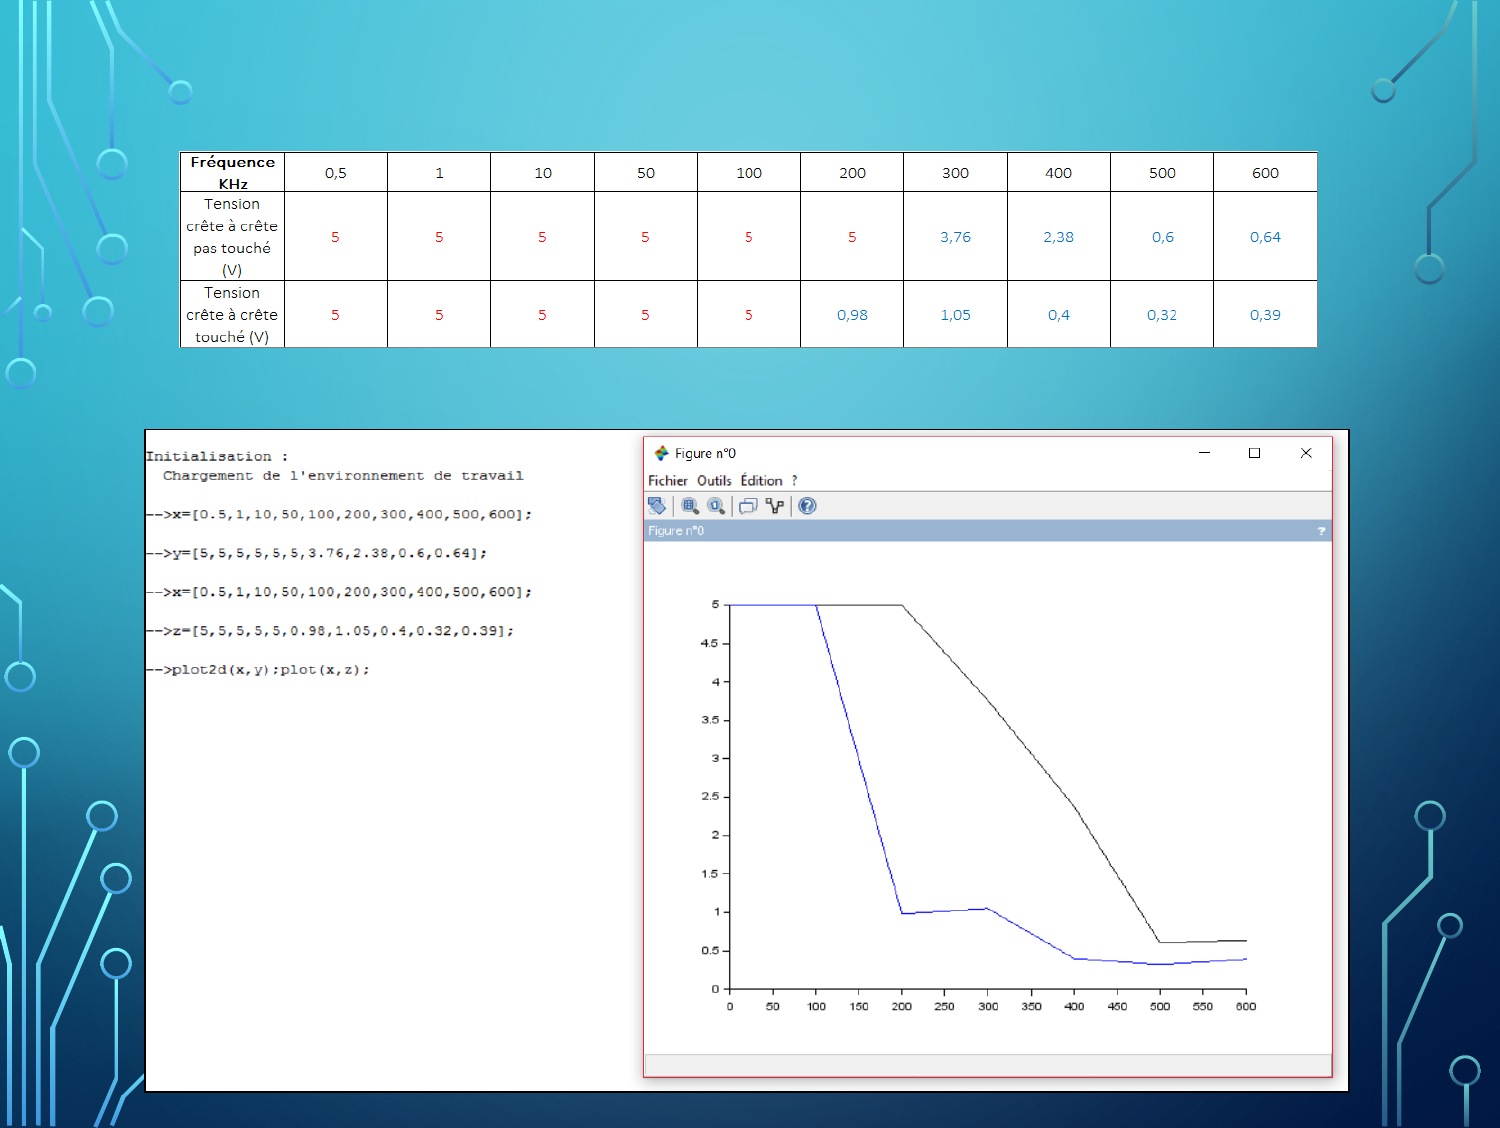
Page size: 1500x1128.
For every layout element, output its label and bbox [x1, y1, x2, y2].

picture [145, 430, 1349, 1092]
picture [179, 151, 1318, 348]
